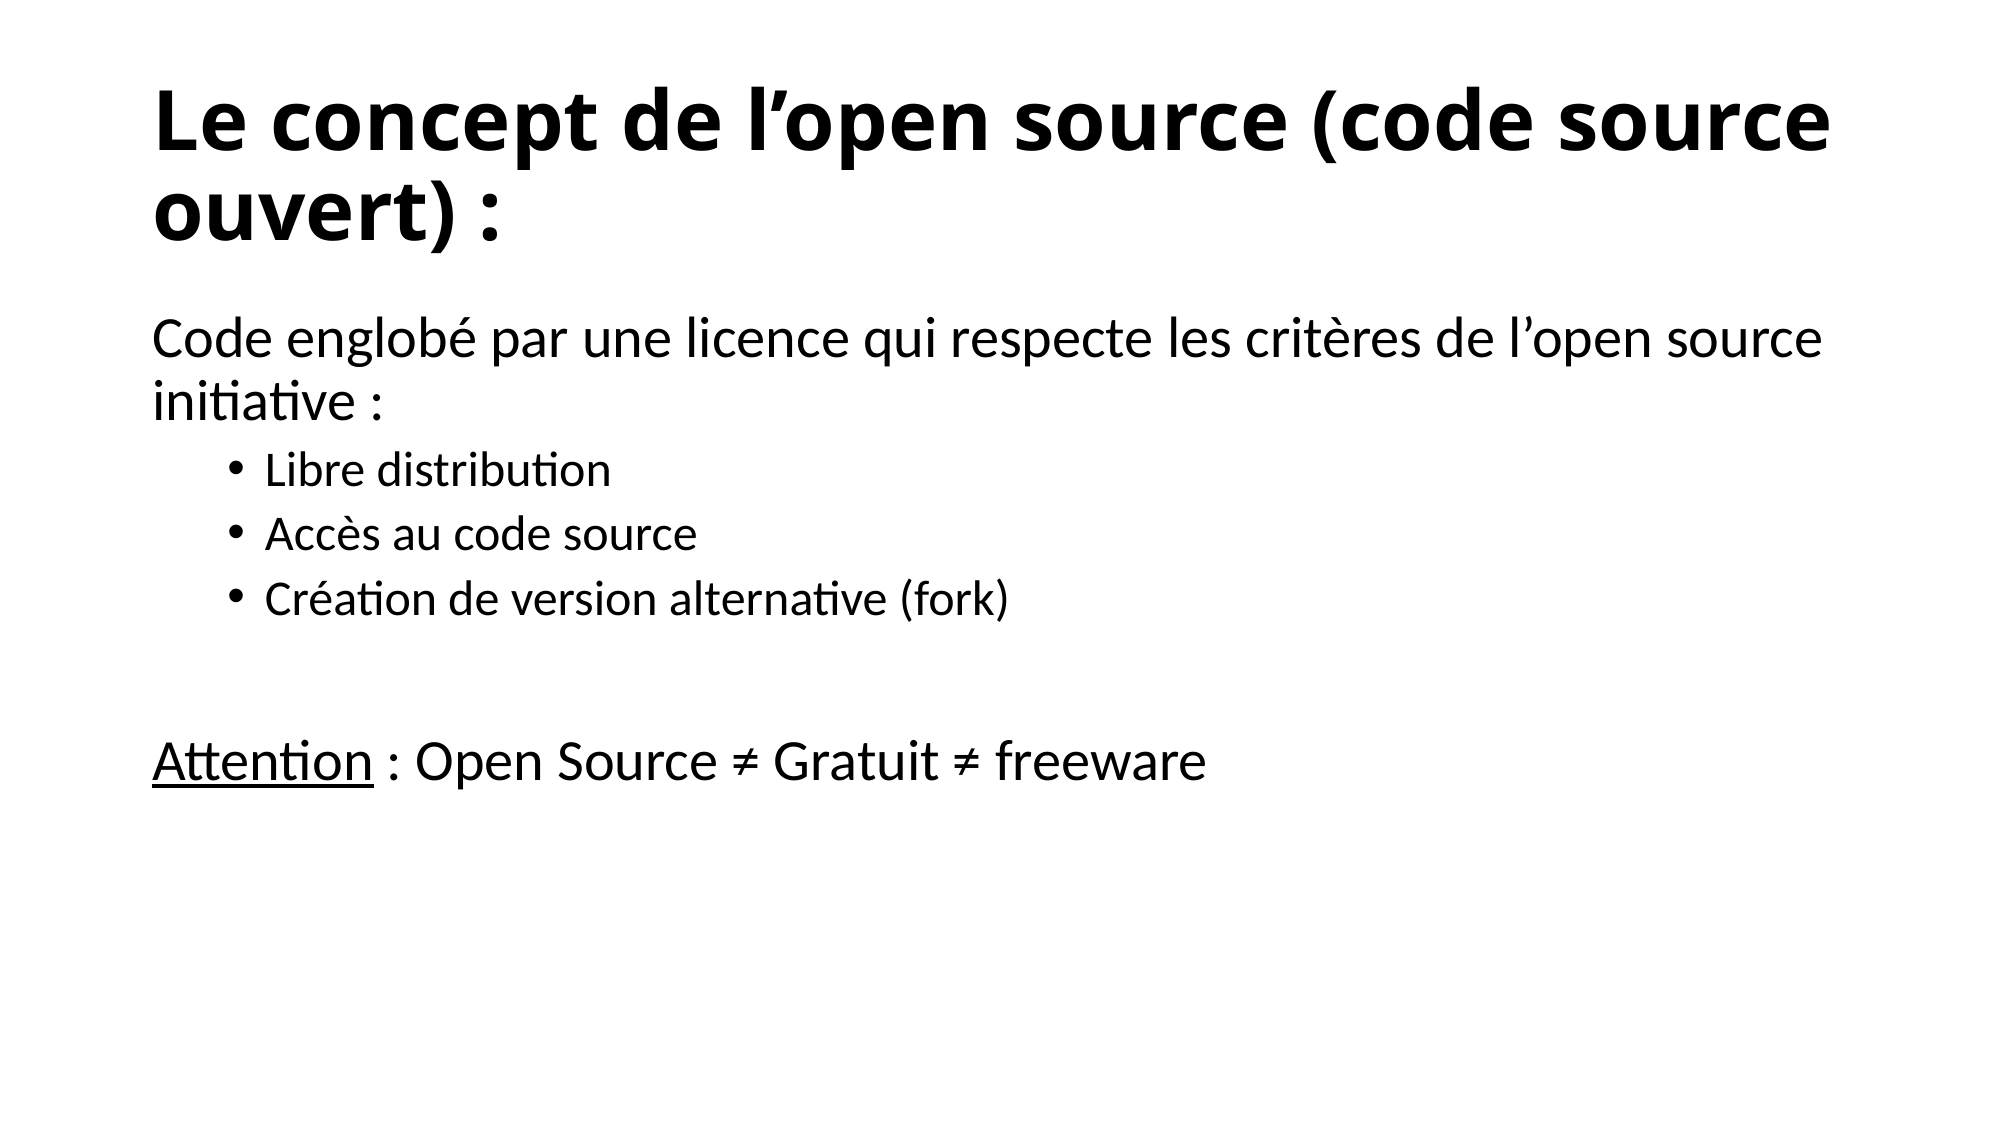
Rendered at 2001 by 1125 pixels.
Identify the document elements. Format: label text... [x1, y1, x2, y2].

list Code englobé par une licence qui respecte les critères de l’open source initiative : Libre distribution Accès au code source Création de version alternative (fork) Attention : Open Source ≠ Gratuit ≠ freeware [137, 299, 1863, 1014]
title Le concept de l’open source (code source ouvert) : [137, 59, 1863, 278]
